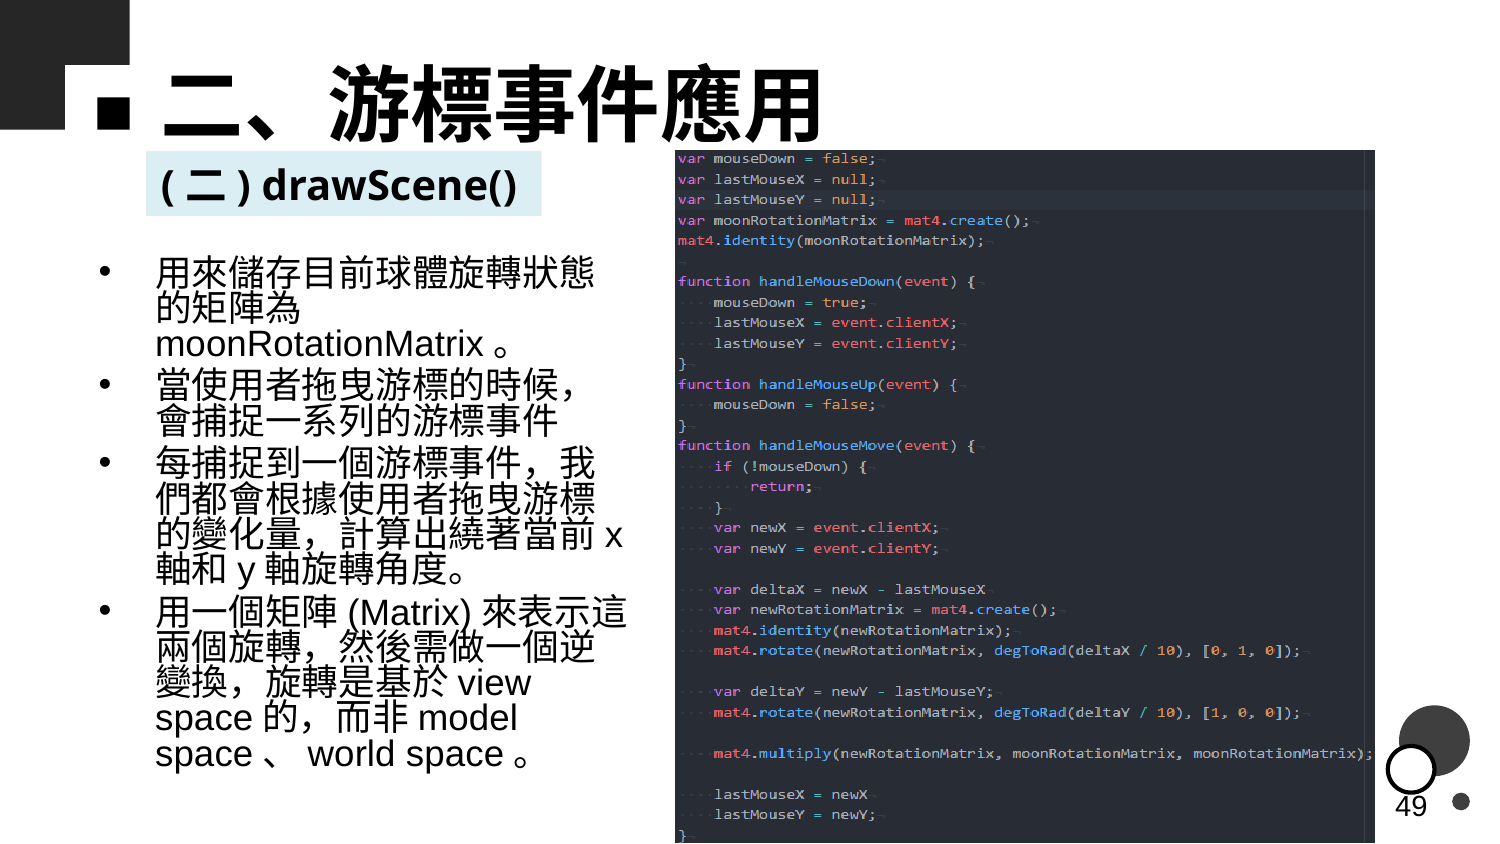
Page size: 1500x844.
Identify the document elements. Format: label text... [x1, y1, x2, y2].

picture [675, 150, 1375, 843]
text_box (二) drawScene() [145, 150, 542, 217]
slide_number <number> [1375, 782, 1443, 827]
text_box [0, 0, 130, 130]
list 用來儲存目前球體旋轉狀態的矩陣為moonRotationMatrix。 當使用者拖曳游標的時候，會捕捉一系列的游標事件 每捕捉到一個游標事件，我們都會根據使用者拖曳游標的變化量，計算出繞著當前x軸和y軸旋轉角度。 用一個矩陣(Matrix)來表示這兩個旋轉，然後需做一個逆變換，旋轉是基於view space的，而非model space、world space。 [64, 250, 648, 844]
text_box [1452, 792, 1470, 811]
text_box [97, 97, 130, 130]
text_box [1387, 705, 1470, 782]
title 二、游標事件應用 [145, 32, 1105, 173]
